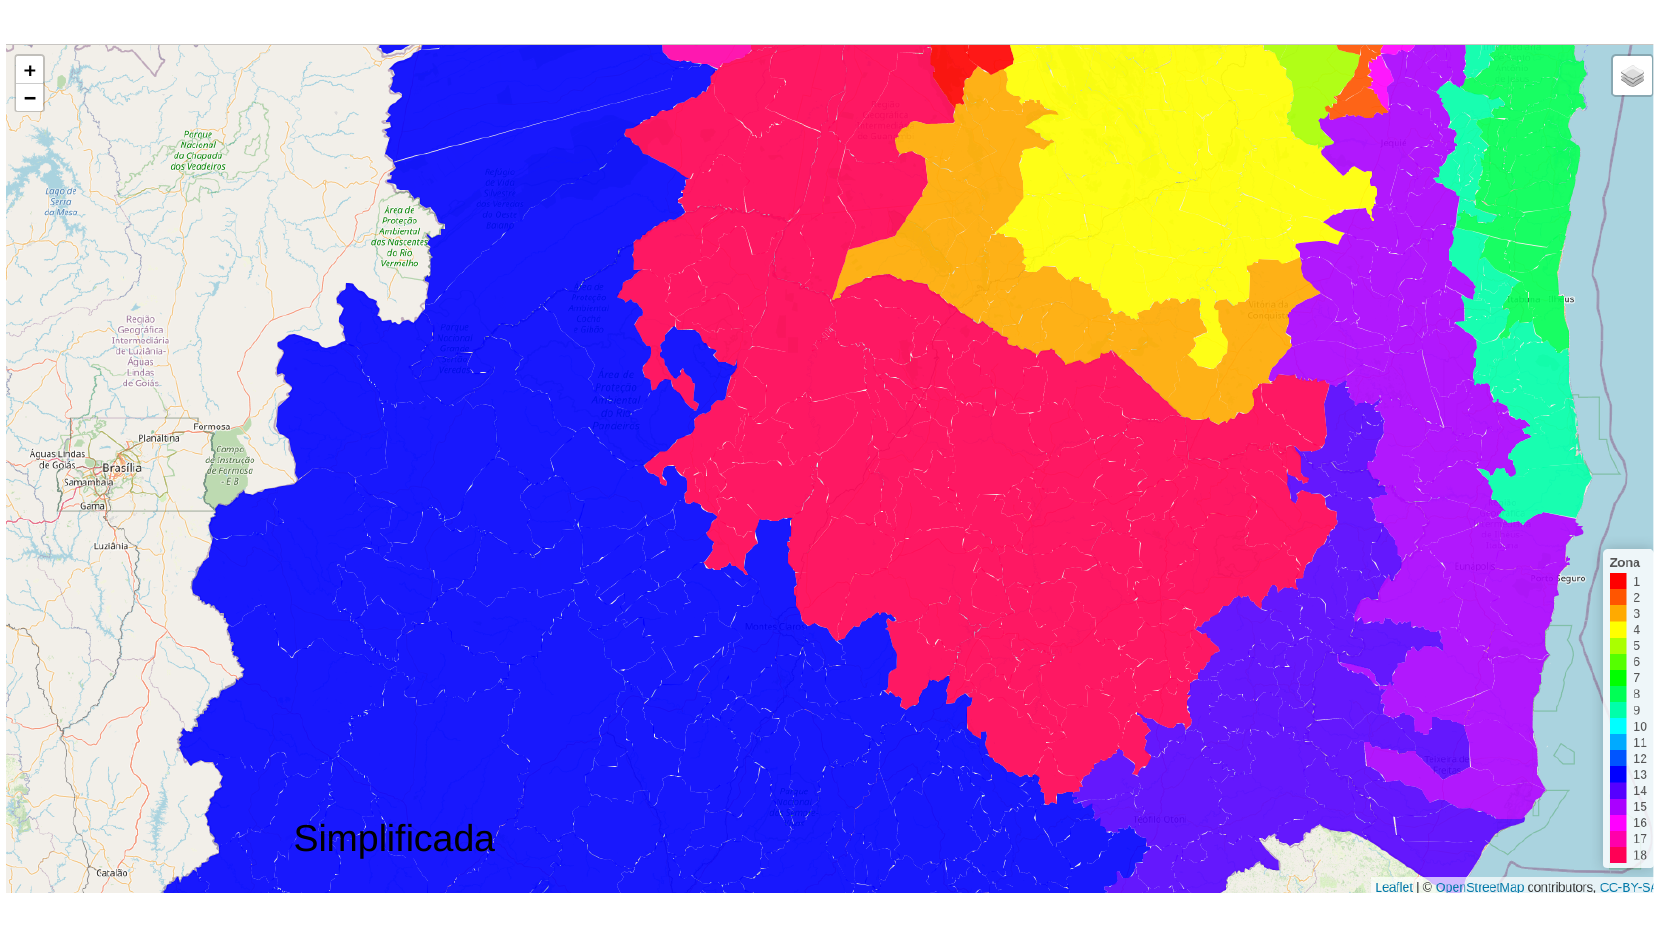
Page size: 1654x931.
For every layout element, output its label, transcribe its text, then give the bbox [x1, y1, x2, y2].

text_box Simplificada [278, 810, 511, 867]
picture [6, 44, 1654, 894]
